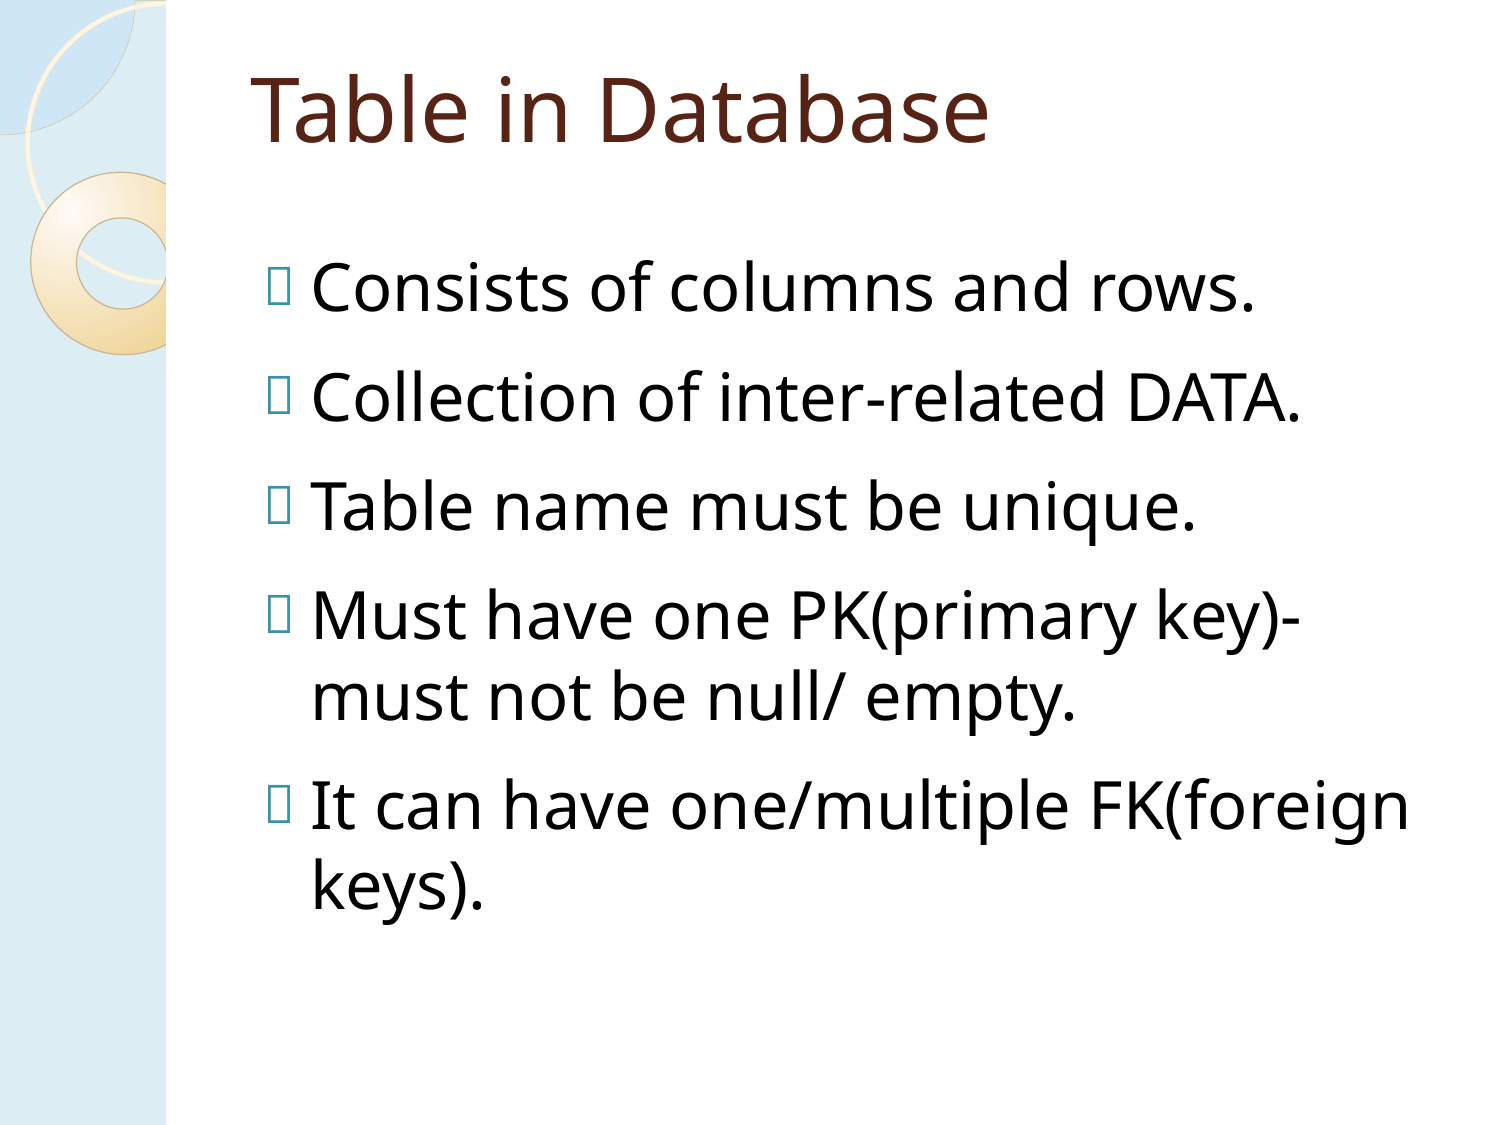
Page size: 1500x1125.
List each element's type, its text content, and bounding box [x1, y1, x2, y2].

title Table in Database [235, 45, 1466, 233]
list Consists of columns and rows. Collection of inter-related DATA. Table name must be unique. Must have one PK(primary key)-must not be null/ empty. It can have one/multiple FK(foreign keys). [235, 237, 1466, 875]
